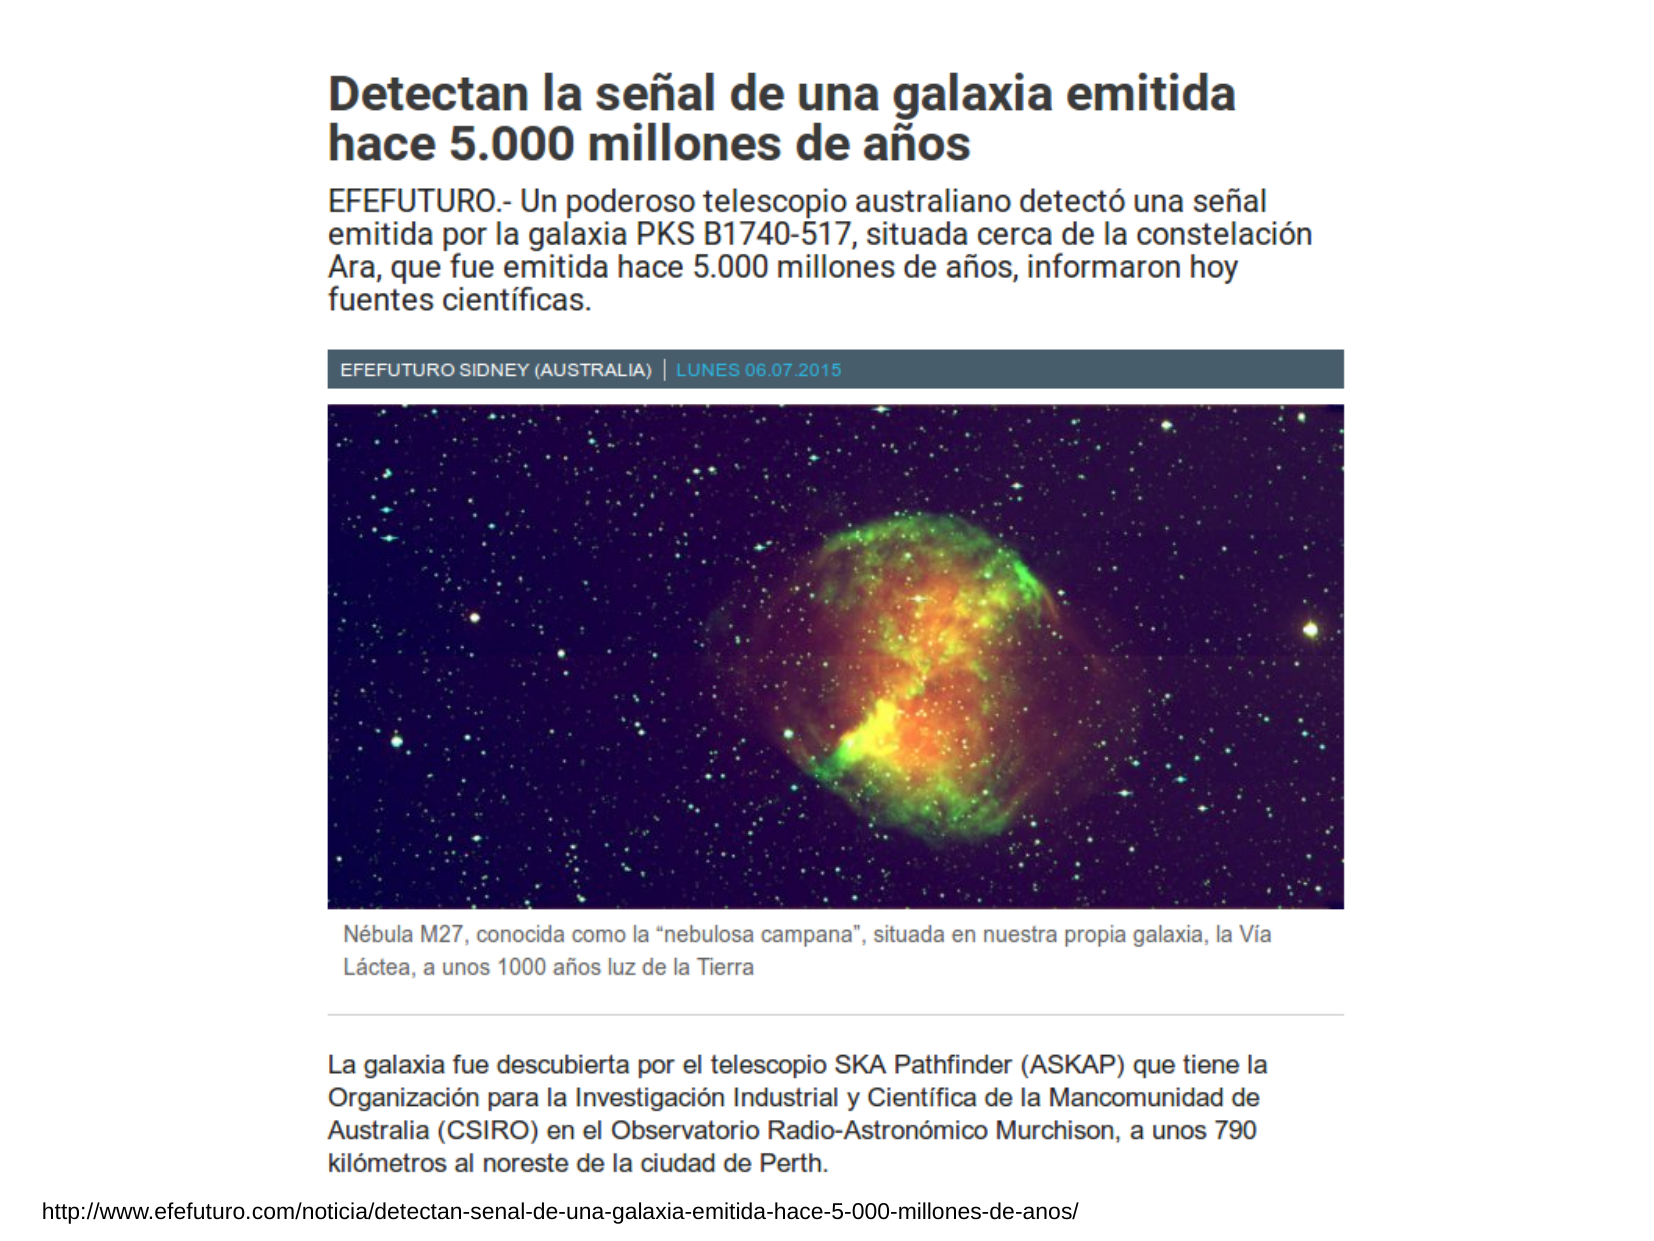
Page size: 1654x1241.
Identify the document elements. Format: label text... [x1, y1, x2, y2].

text_box http://www.efefuturo.com/noticia/detectan-senal-de-una-galaxia-emitida-hace-5-000-millones-de-anos/ [27, 1191, 1654, 1241]
picture [303, 59, 1360, 1191]
